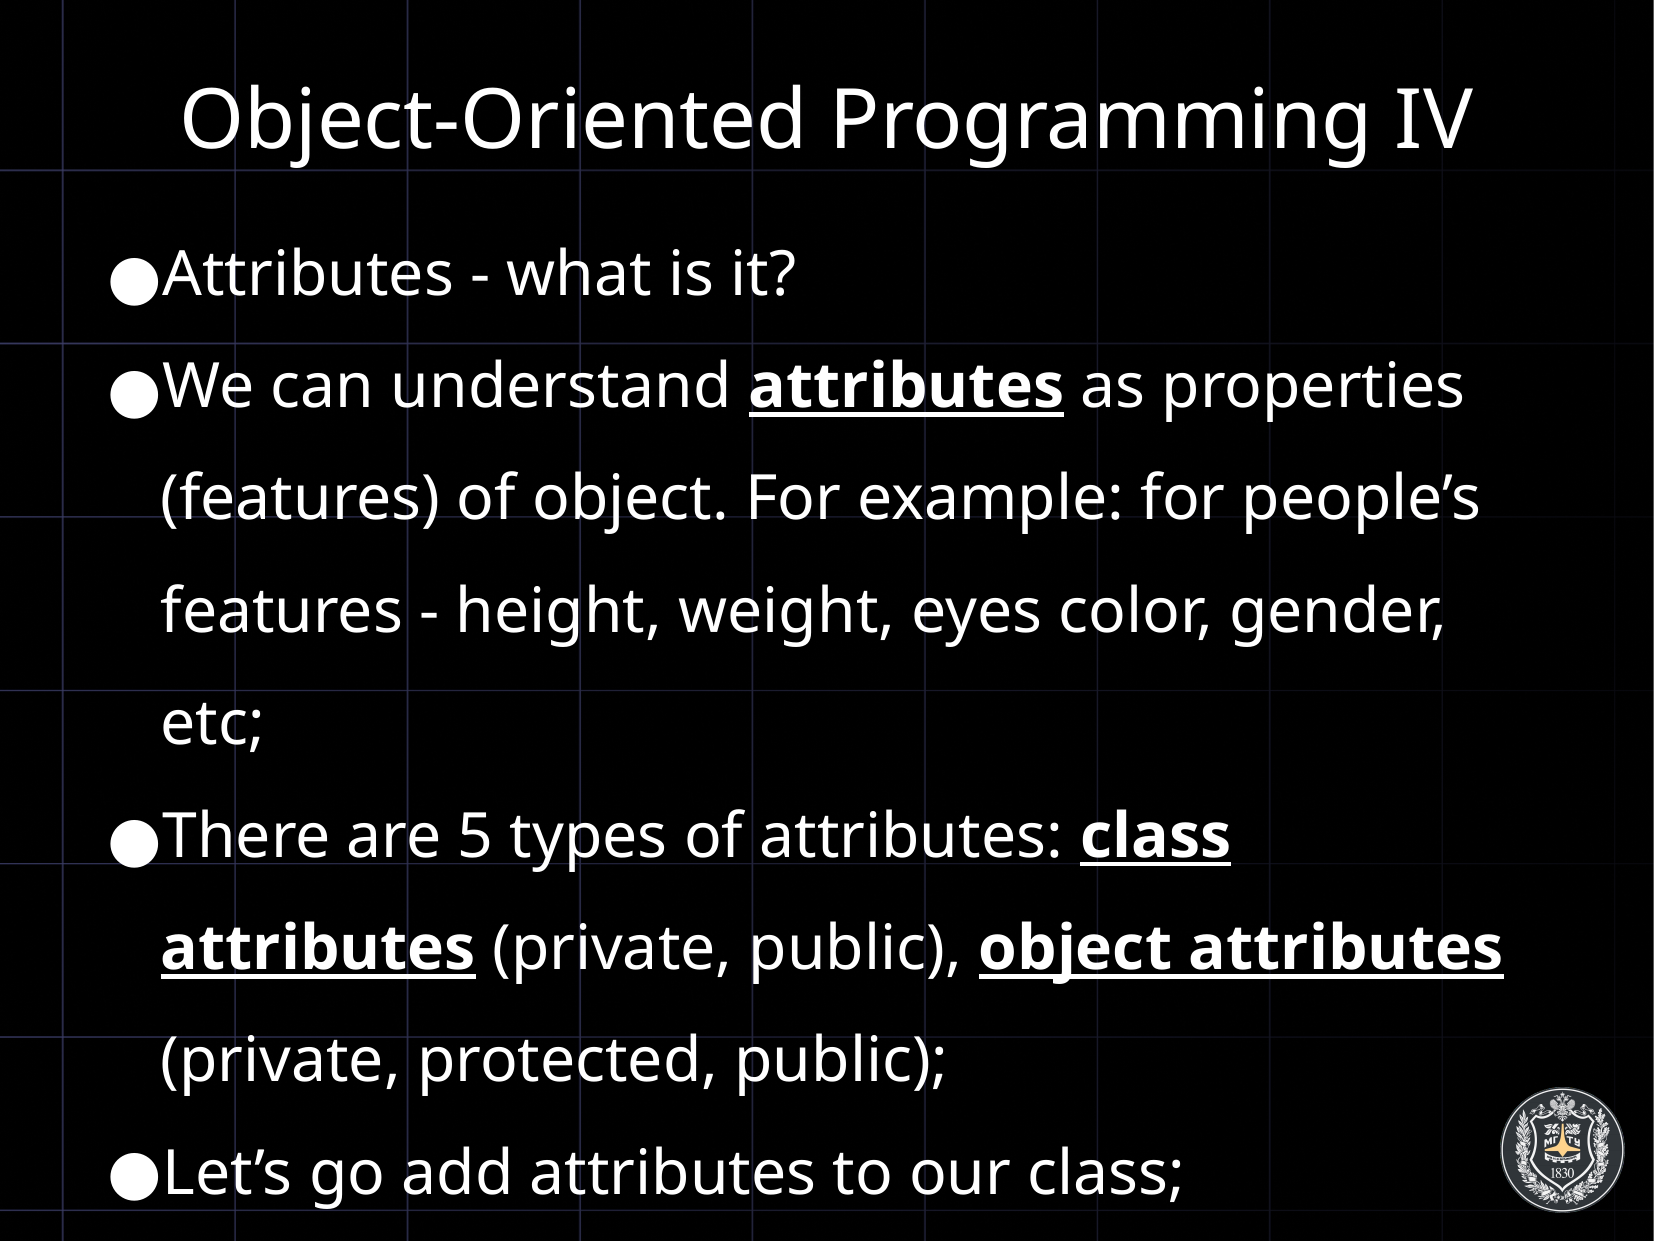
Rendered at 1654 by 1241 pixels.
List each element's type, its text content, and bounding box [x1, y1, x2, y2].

text_box Object-Oriented Programming IV [82, 37, 1571, 187]
picture [0, 0, 1654, 1241]
text_box Attributes - what is it? We can understand attributes as properties (features) of object. For example: for people’s features - height, weight, eyes color, gender, etc; There are 5 types of attributes: class attributes (private, public), object attributes (private, protected, public); Let’s go add attributes to our class; [74, 187, 1575, 1241]
